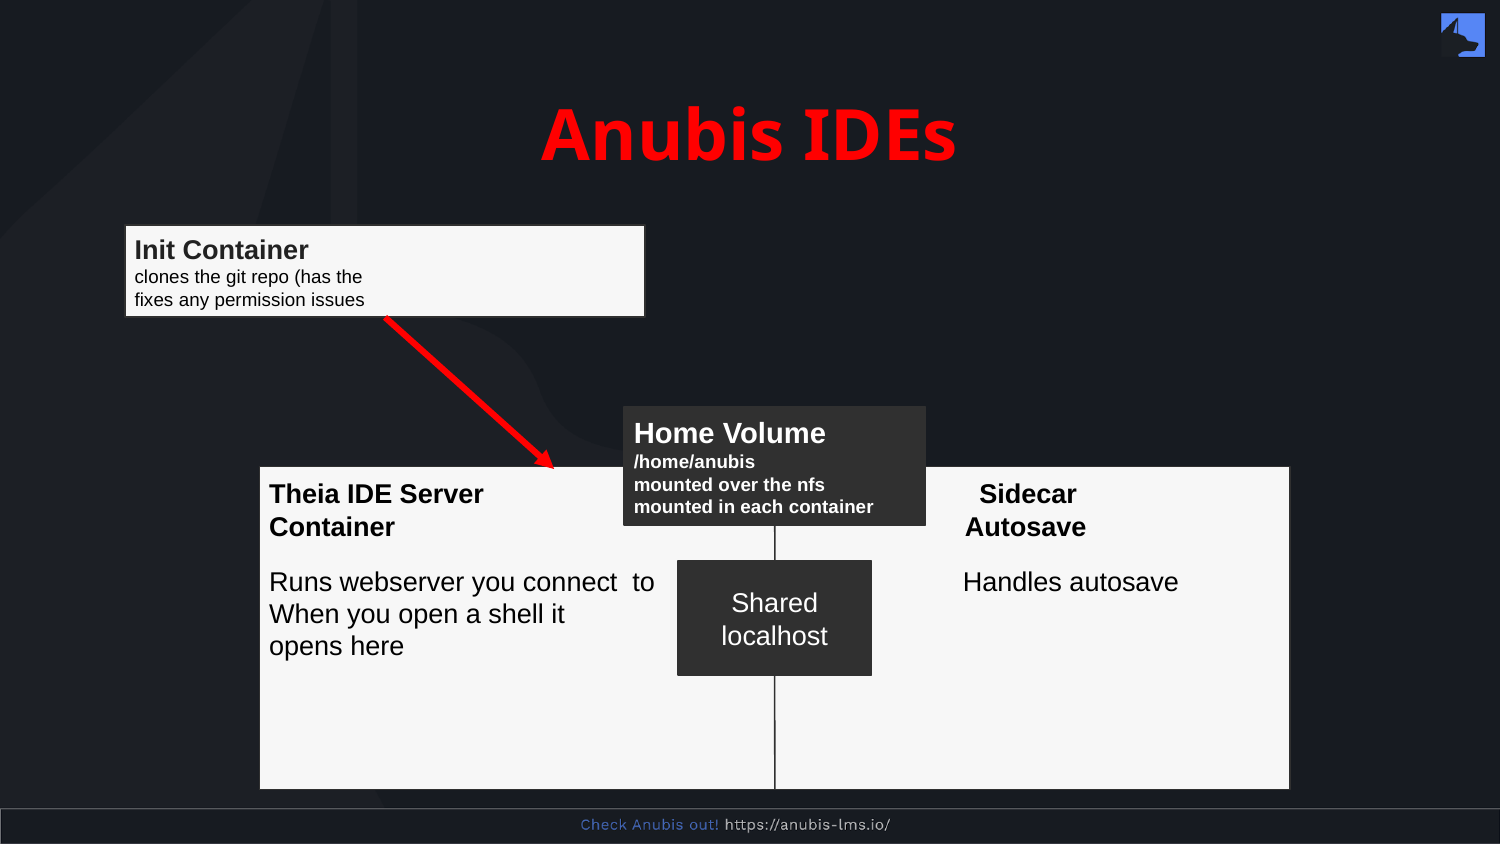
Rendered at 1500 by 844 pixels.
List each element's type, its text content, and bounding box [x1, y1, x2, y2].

text_box Init Container clones the git repo (has the fixes any permission issues [124, 225, 646, 318]
text_box Theia IDE Server Sidecar Container Autosave Runs webserver you connect to Handles autosave When you open a shell it opens here [776, 466, 1290, 790]
picture [0, 0, 1500, 844]
text_box Home Volume /home/anubis mounted over the nfs mounted in each container [624, 407, 926, 525]
text_box Shared localhost [678, 560, 872, 676]
text_box Theia IDE Server Sidecar Container Autosave Runs webserver you connect to Handles autosave When you open a shell it opens here [259, 466, 774, 790]
title Anubis IDEs [109, 38, 1391, 226]
